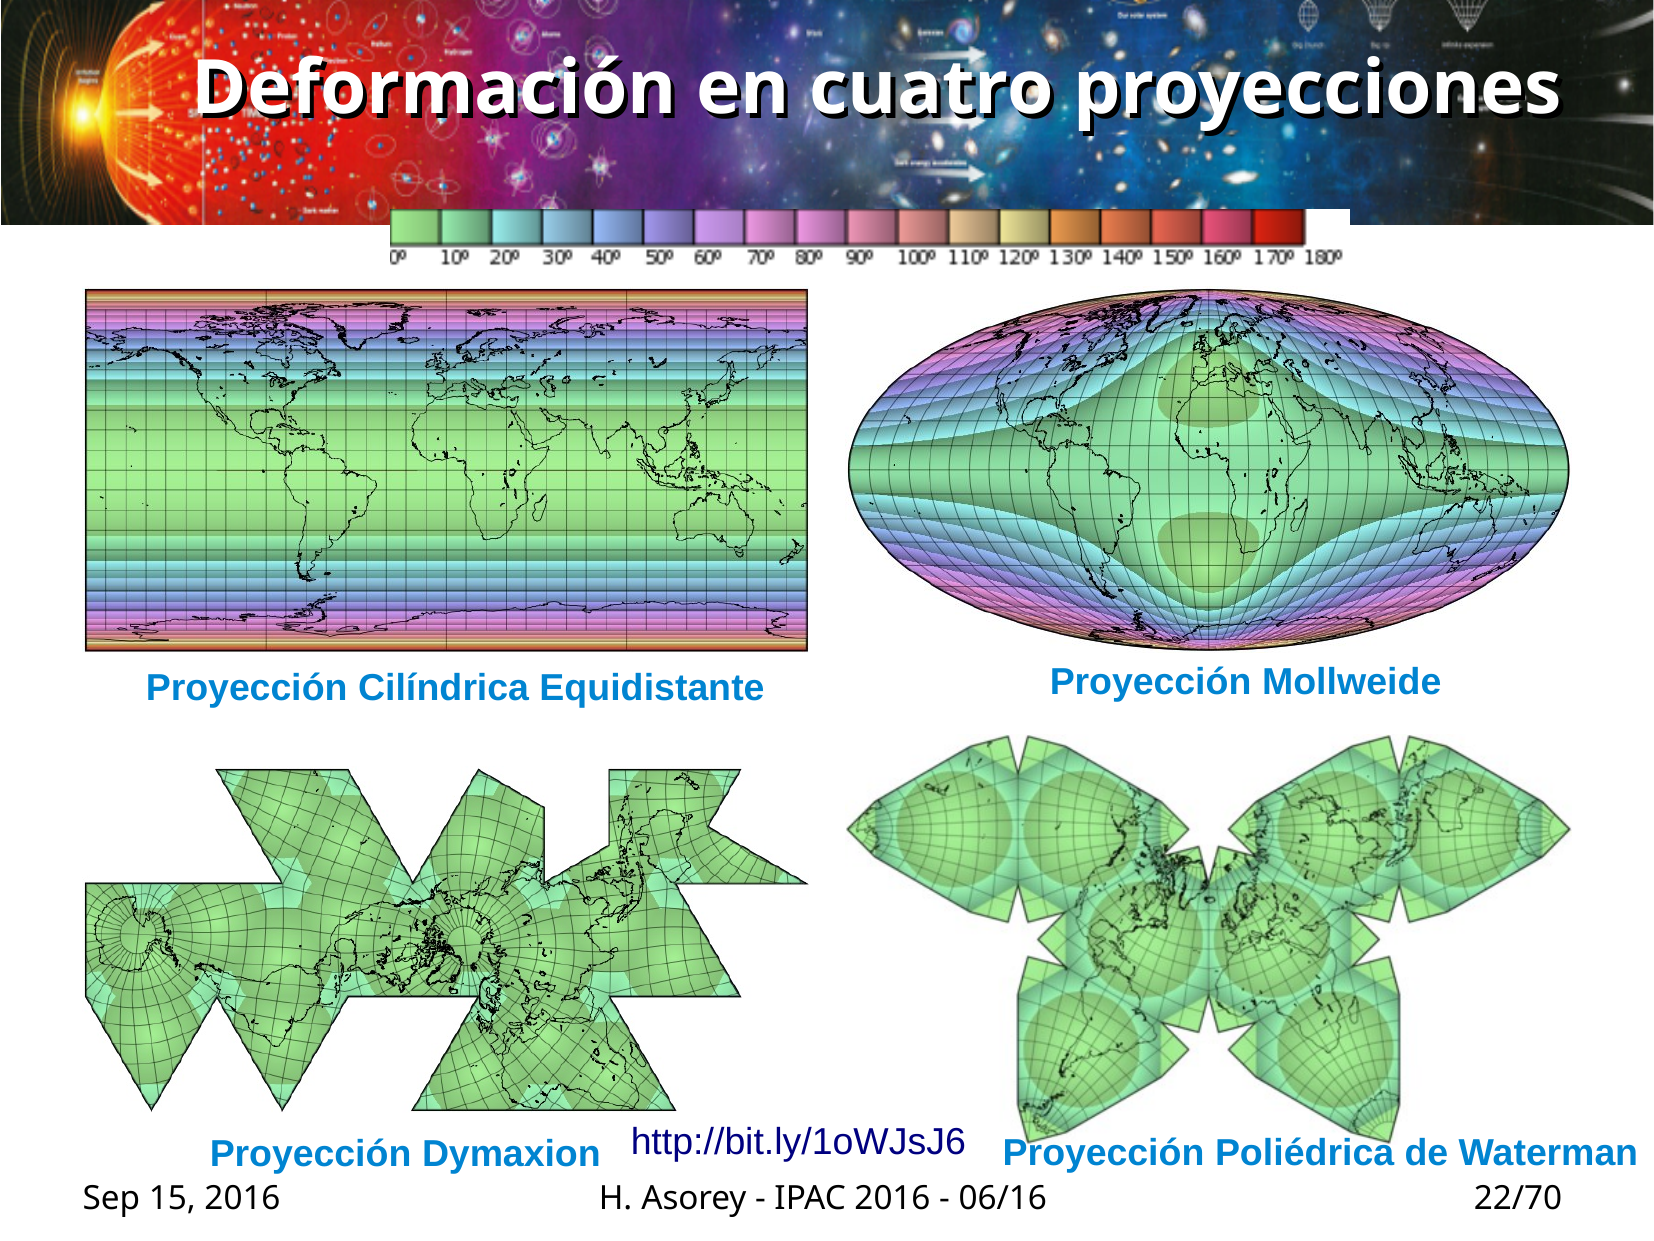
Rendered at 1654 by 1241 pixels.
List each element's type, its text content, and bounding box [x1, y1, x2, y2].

text_box Proyección Cilíndrica Equidistante [131, 659, 781, 721]
text_box http://bit.ly/1oWJsJ6 [616, 1113, 1004, 1174]
title Deformación en cuatro proyecciones [75, 19, 1564, 151]
picture [845, 734, 1572, 1124]
text_box Proyección Mollweide [1035, 653, 1501, 714]
picture [82, 286, 809, 653]
text_box Proyección Poliédrica de Waterman [987, 1124, 1654, 1186]
picture [82, 766, 809, 1113]
picture [845, 286, 1572, 654]
picture [1, 0, 1654, 271]
text_box Proyección Dymaxion [195, 1125, 617, 1186]
